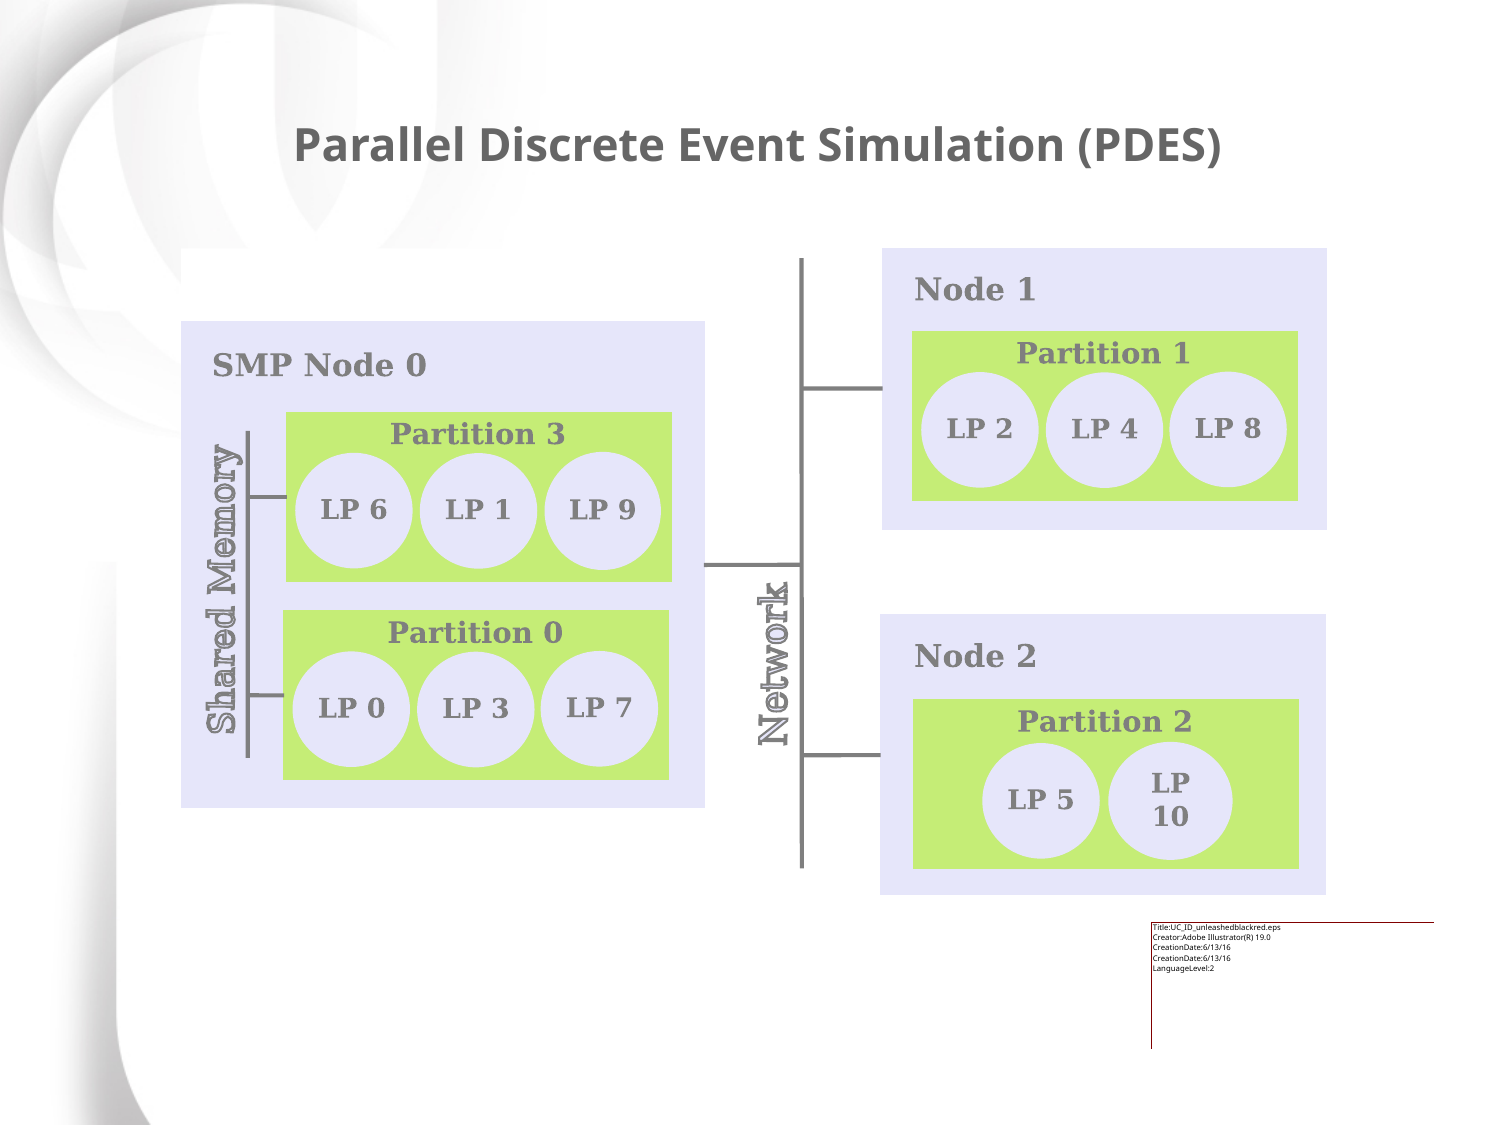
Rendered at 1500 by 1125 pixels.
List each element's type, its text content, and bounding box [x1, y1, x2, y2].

title Parallel Discrete Event Simulation (PDES) [120, 47, 1395, 240]
picture [0, 0, 1500, 1125]
